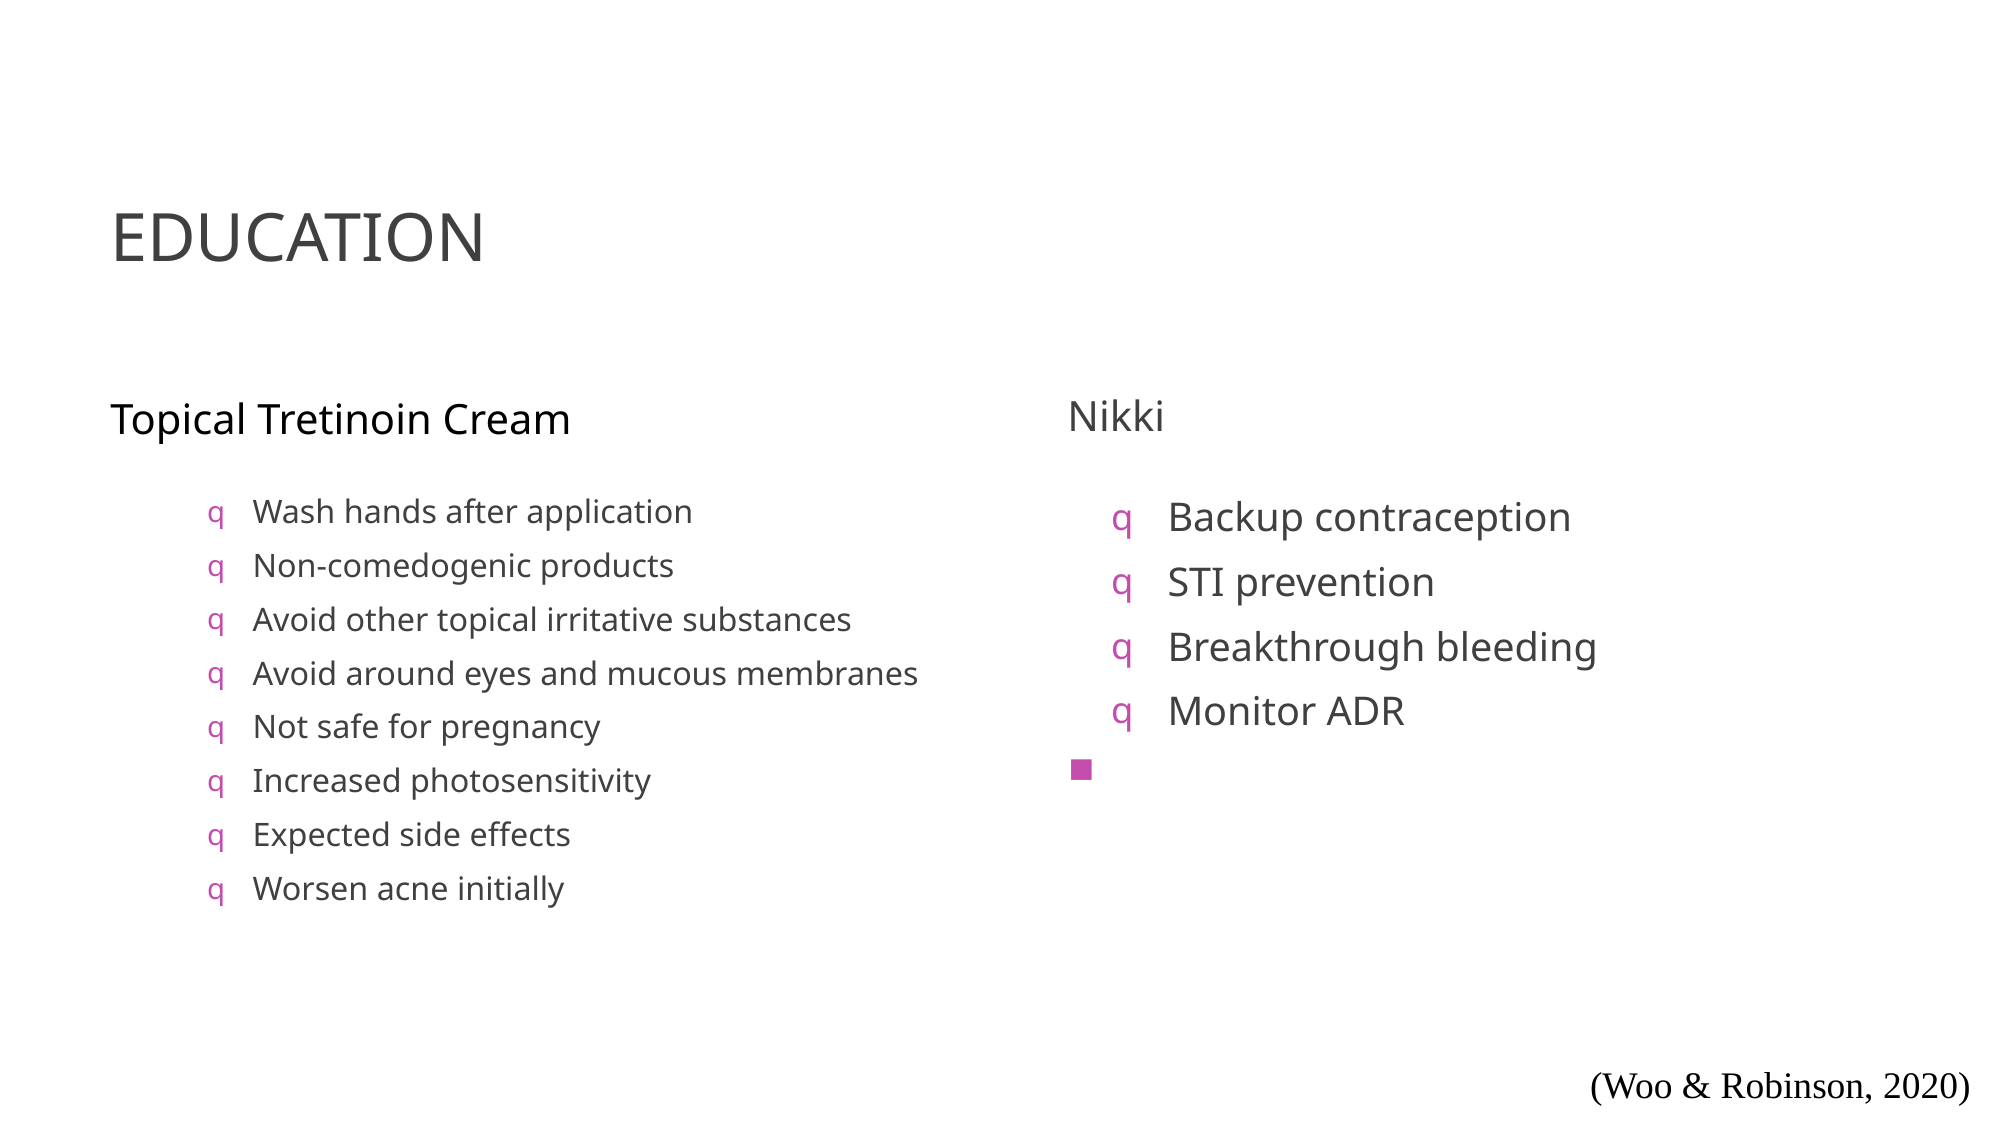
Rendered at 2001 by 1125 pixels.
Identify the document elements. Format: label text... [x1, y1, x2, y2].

list Wash hands after application Non-comedogenic products Avoid other topical irritative substances Avoid around eyes and mucous membranes Not safe for pregnancy Increased photosensitivity Expected side effects Worsen acne initially [95, 479, 948, 962]
list Nikki [1052, 369, 1905, 460]
list Topical Tretinoin Cream [95, 369, 948, 461]
title Education [95, 119, 1905, 282]
text_box (Woo & Robinson, 2020) [1575, 1054, 1996, 1114]
list Backup contraception STI prevention Breakthrough bleeding Monitor ADR [1052, 479, 1905, 962]
